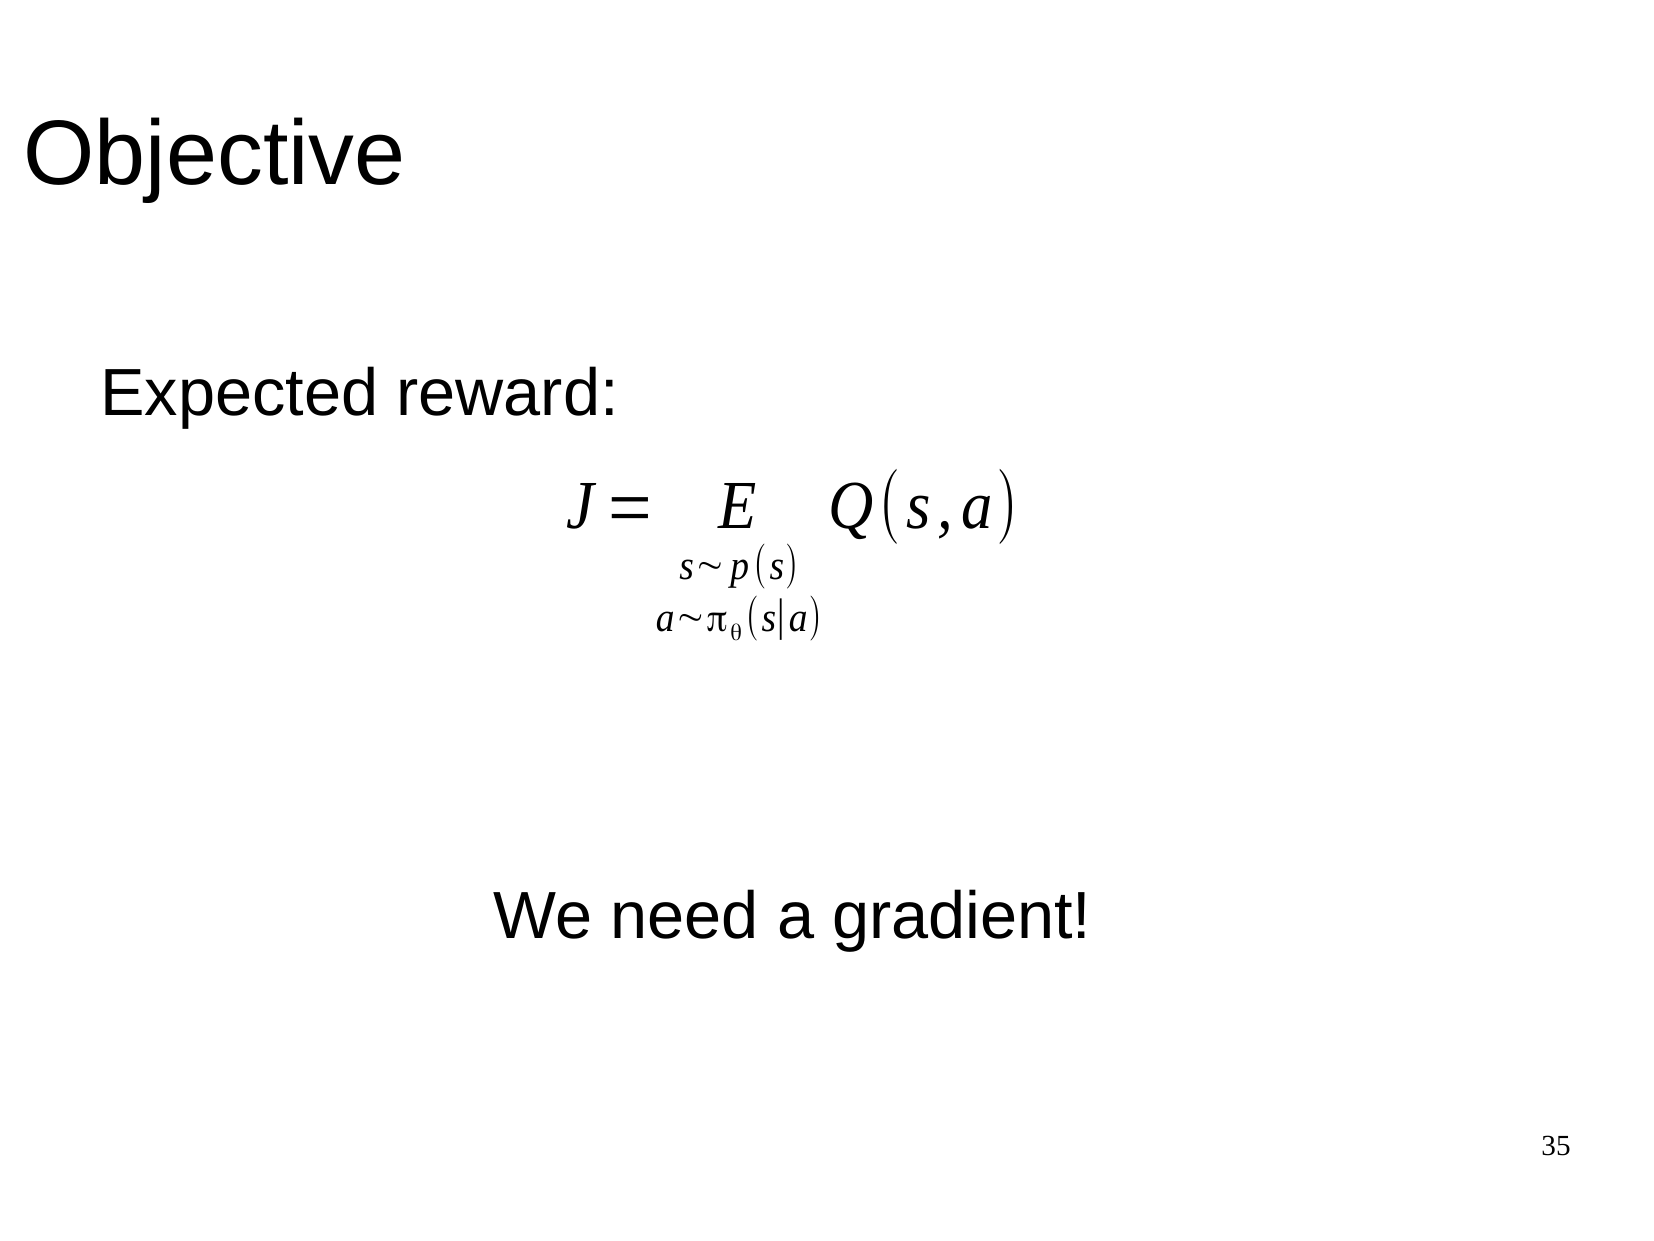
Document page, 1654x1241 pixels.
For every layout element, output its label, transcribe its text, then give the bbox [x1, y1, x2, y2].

title Objective [23, 49, 1512, 257]
chart [550, 463, 1035, 644]
text_box Expected reward: We need a gradient! [64, 339, 1486, 1193]
